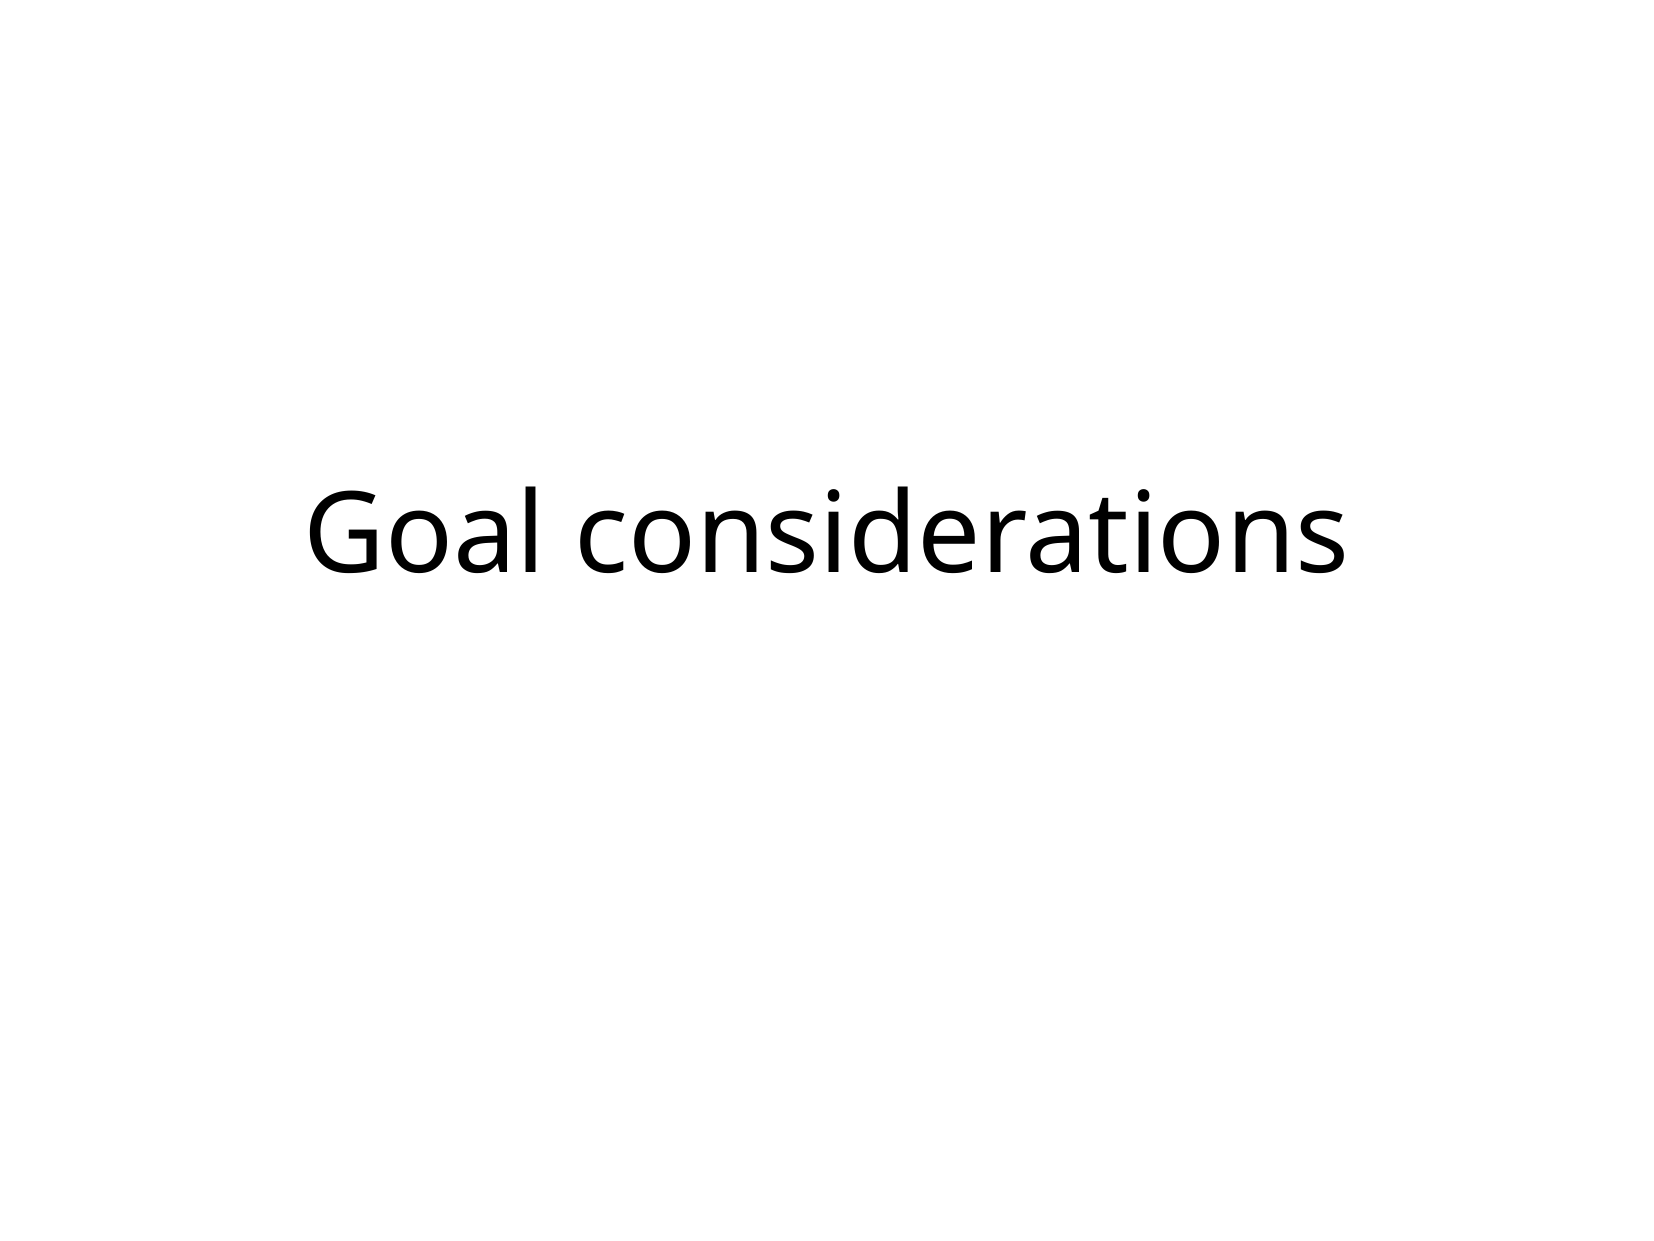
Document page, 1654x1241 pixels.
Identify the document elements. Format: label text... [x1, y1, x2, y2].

subtitle Goal considerations [82, 49, 1571, 1010]
